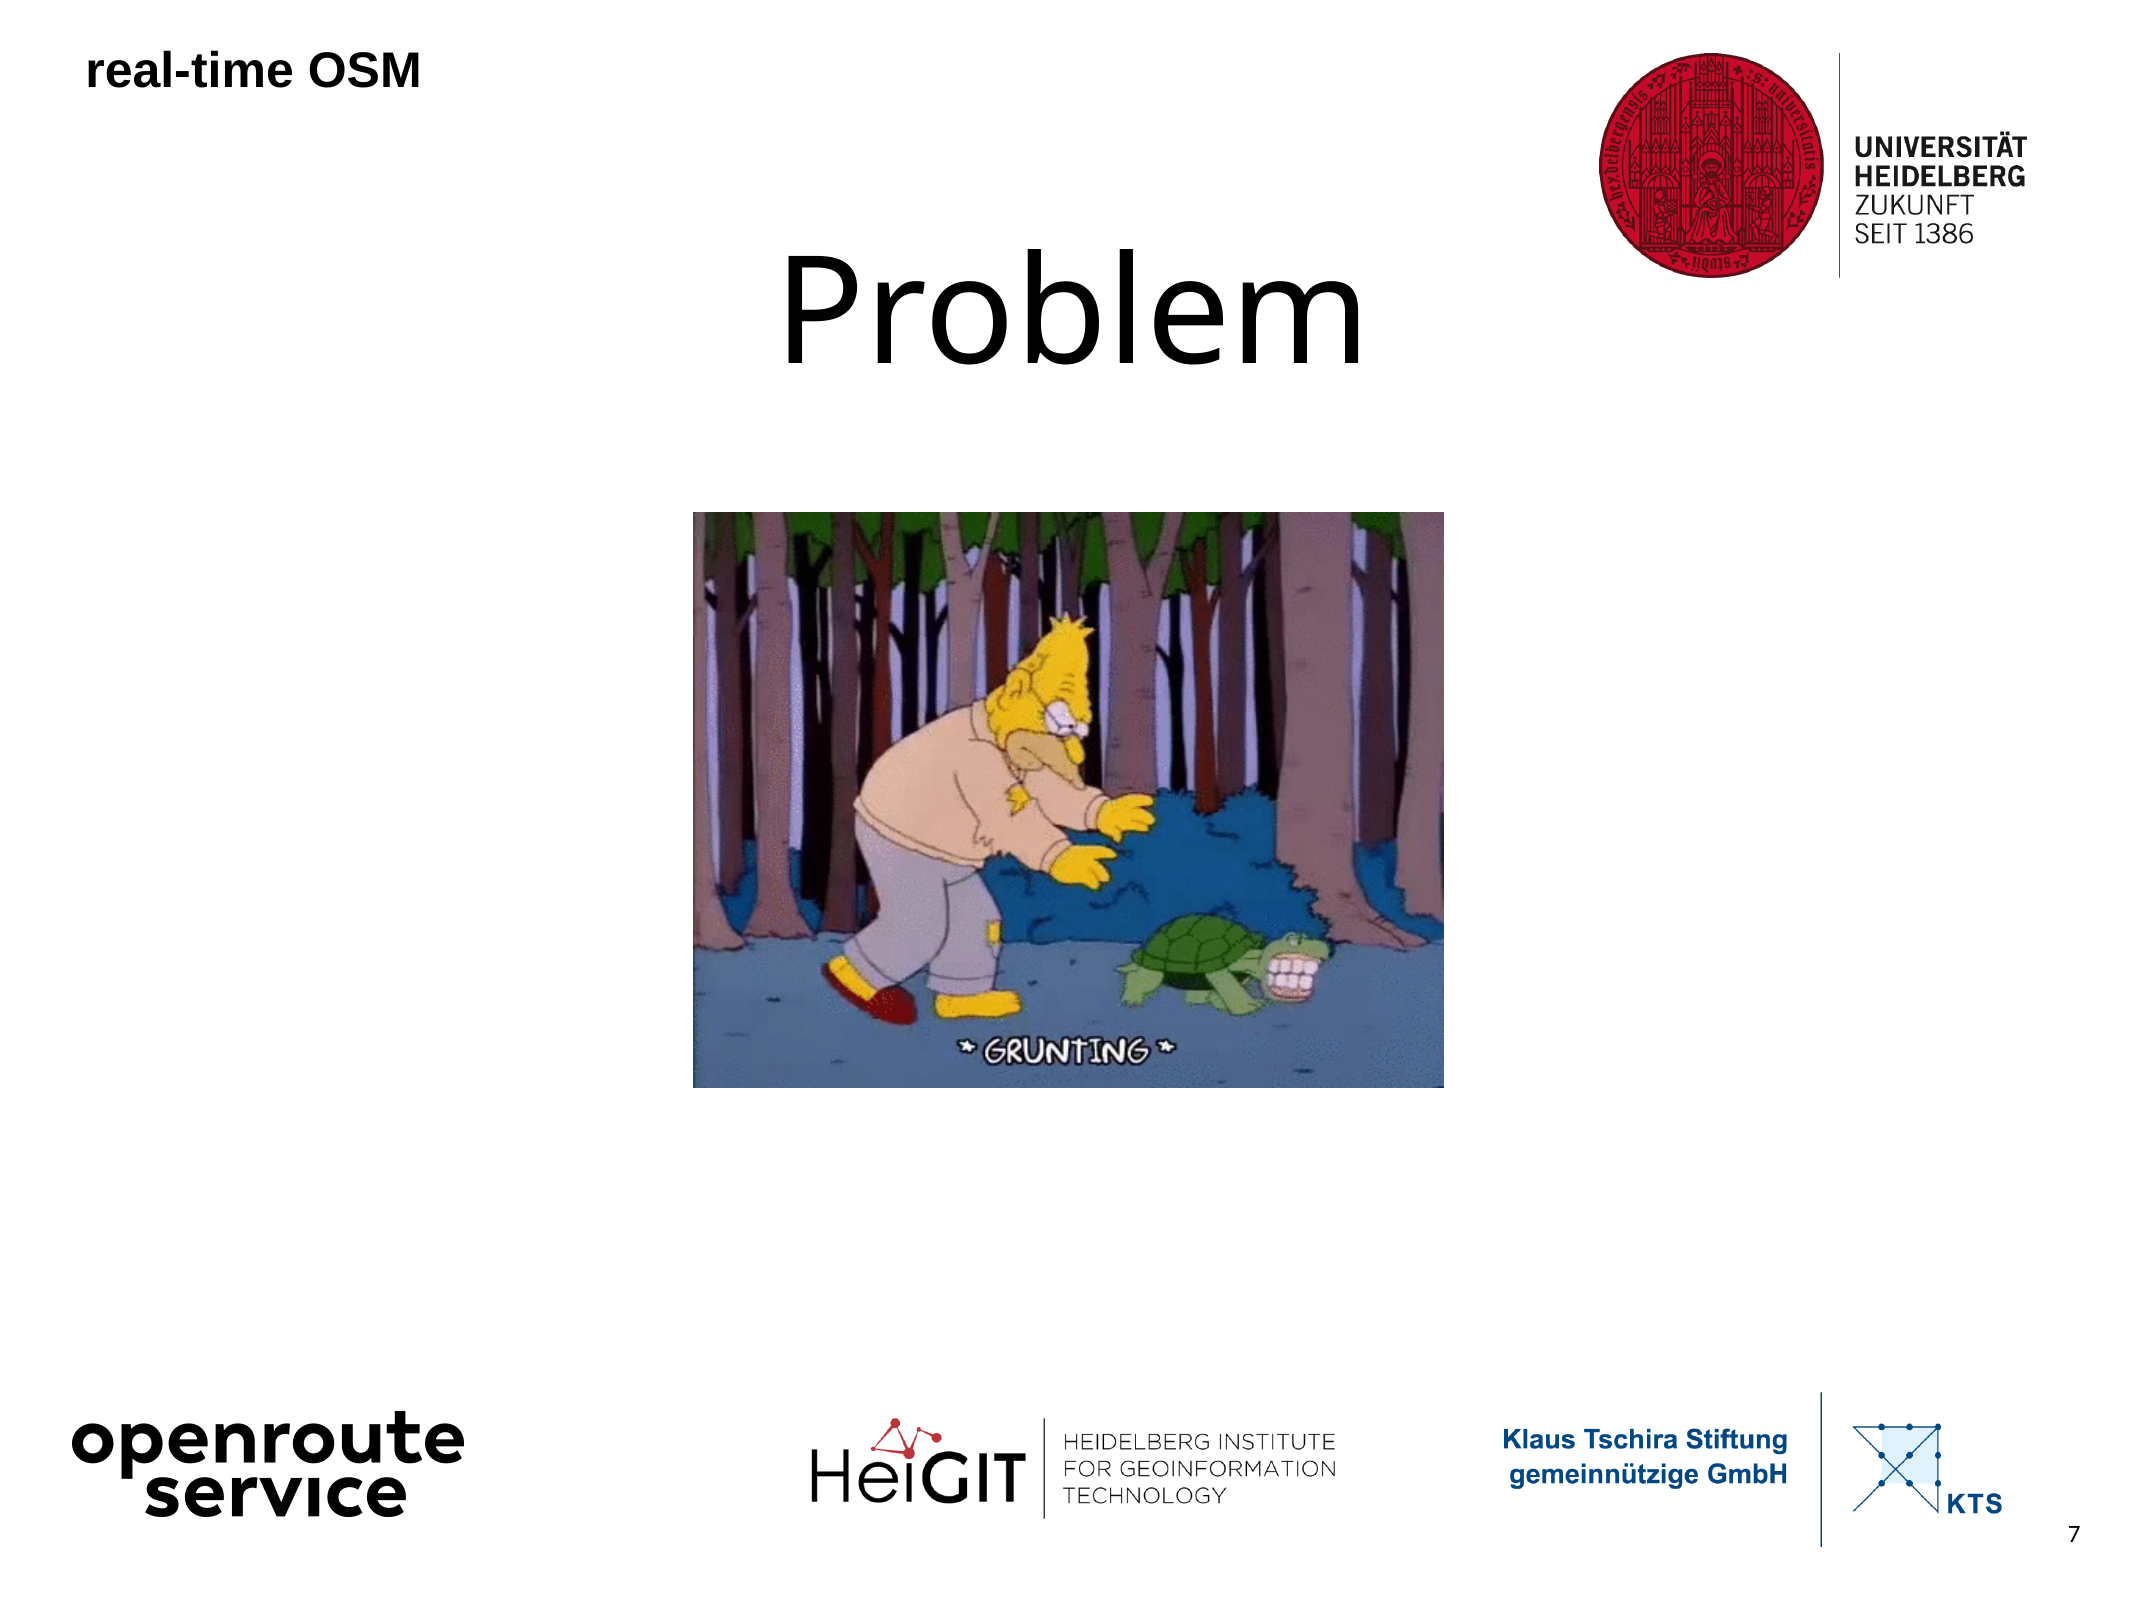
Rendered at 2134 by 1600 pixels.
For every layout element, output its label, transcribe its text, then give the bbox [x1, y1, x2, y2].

picture [1474, 1330, 2034, 1597]
picture [693, 512, 1444, 1088]
text_box Problem [766, 205, 1380, 402]
text_box real-time OSM [74, 26, 434, 109]
picture [797, 1395, 1349, 1533]
picture [1599, 53, 2027, 278]
picture [72, 1411, 464, 1517]
